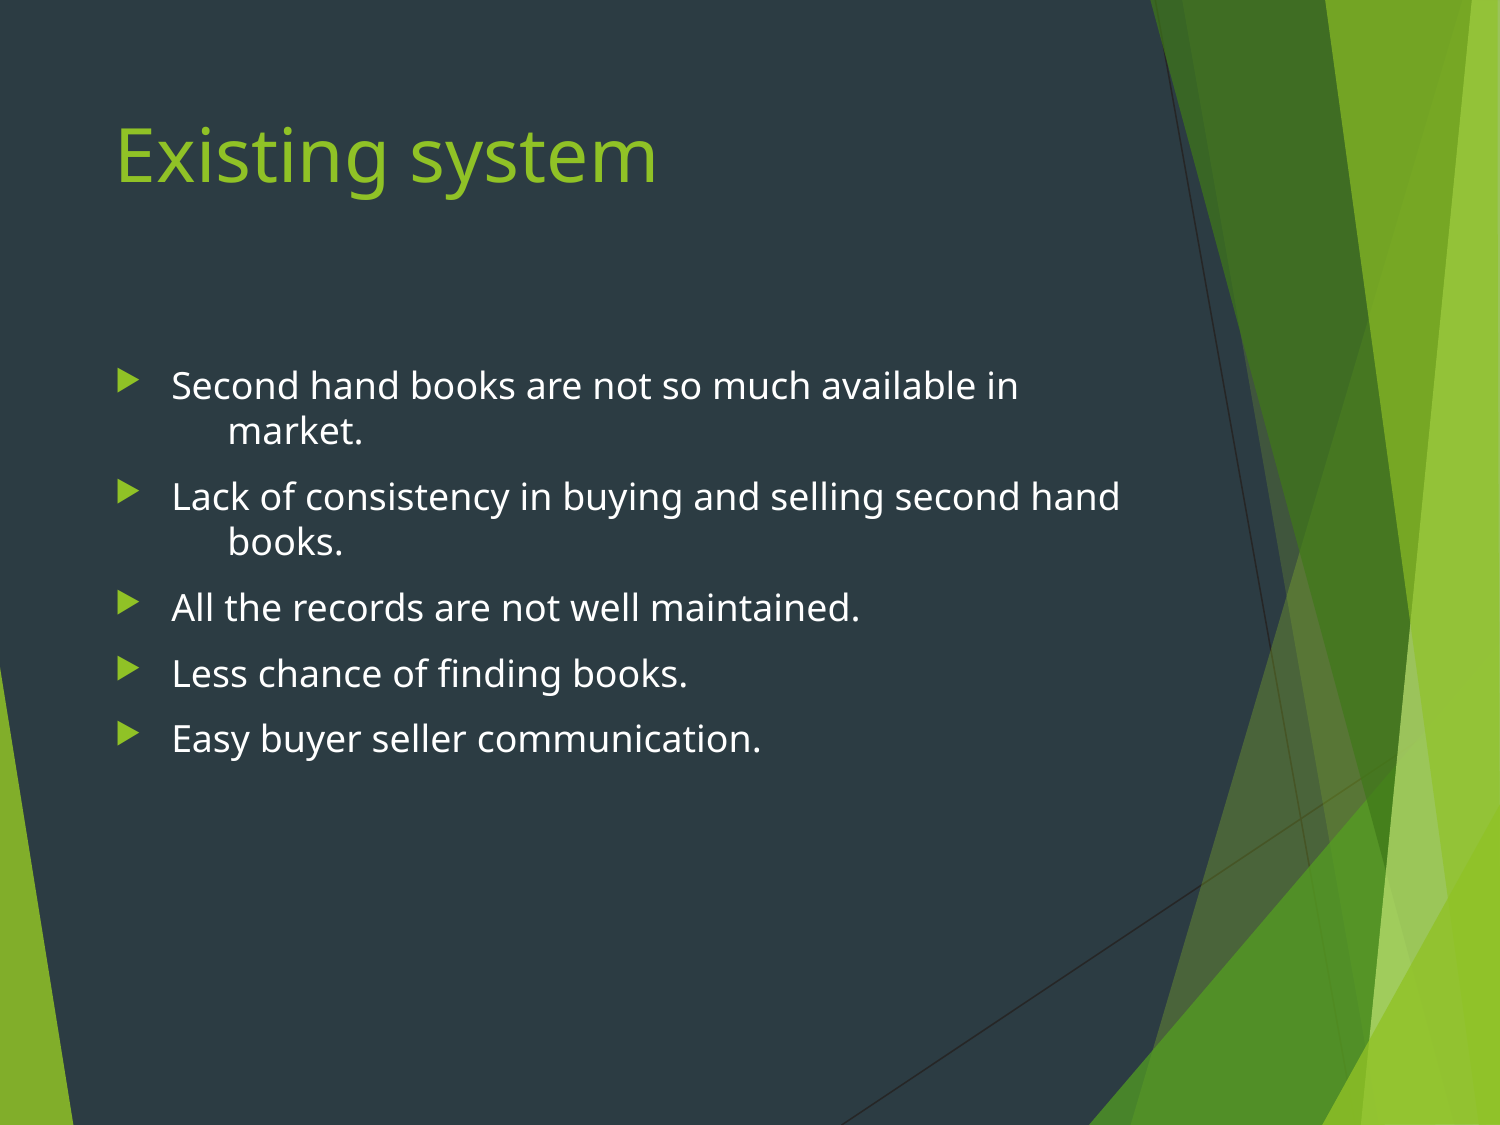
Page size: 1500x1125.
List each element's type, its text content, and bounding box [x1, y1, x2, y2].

list Second hand books are not so much available in market. Lack of consistency in buying and selling second hand books. All the records are not well maintained. Less chance of finding books. Easy buyer seller communication. [99, 354, 1142, 992]
title Existing system [99, 99, 1142, 317]
